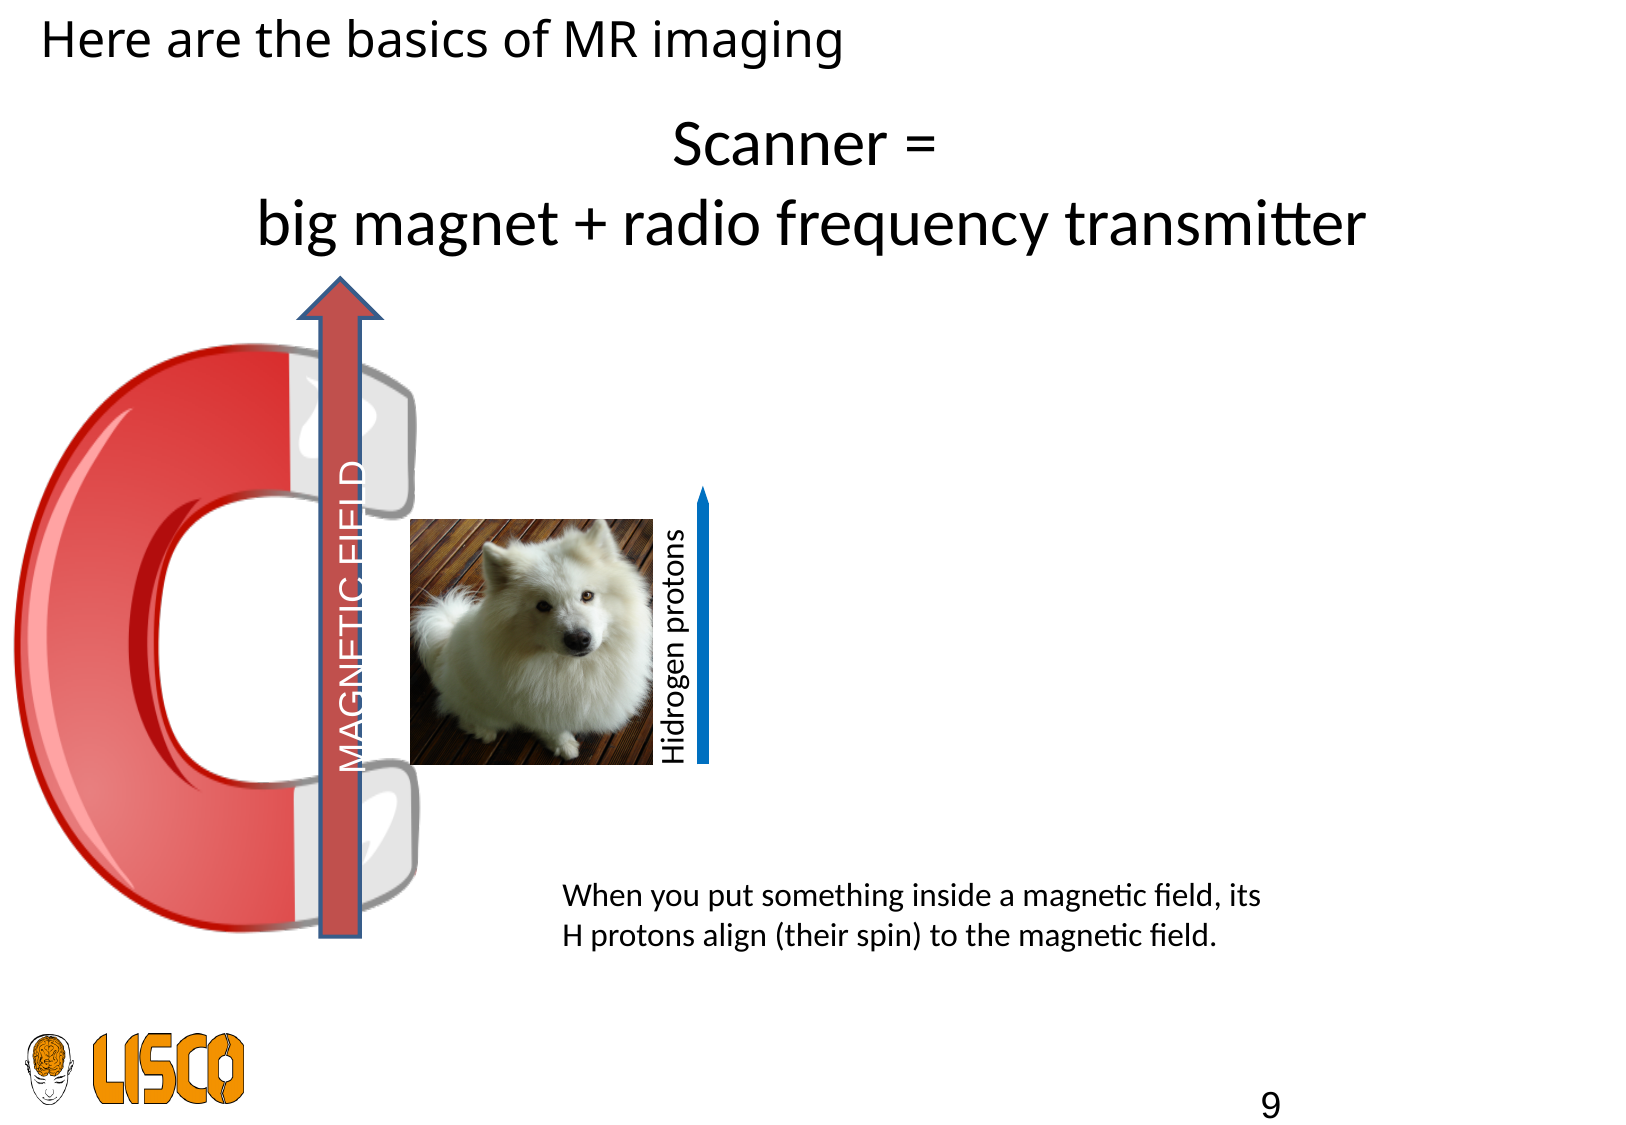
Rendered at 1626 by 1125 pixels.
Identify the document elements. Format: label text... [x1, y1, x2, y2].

picture [93, 1033, 244, 1104]
text_box When you put something inside a magnetic field, its H protons align (their spin) to the magnetic field. [548, 865, 1283, 1008]
text_box Scanner = big magnet + radio frequency transmitter [59, 91, 1566, 272]
picture [25, 1034, 74, 1105]
text_box Hidrogen protons [643, 504, 681, 780]
picture [0, 323, 643, 982]
text_box Here are the basics of MR imaging [26, 0, 1533, 121]
text_box MAGNETIC FIELD [300, 278, 380, 937]
